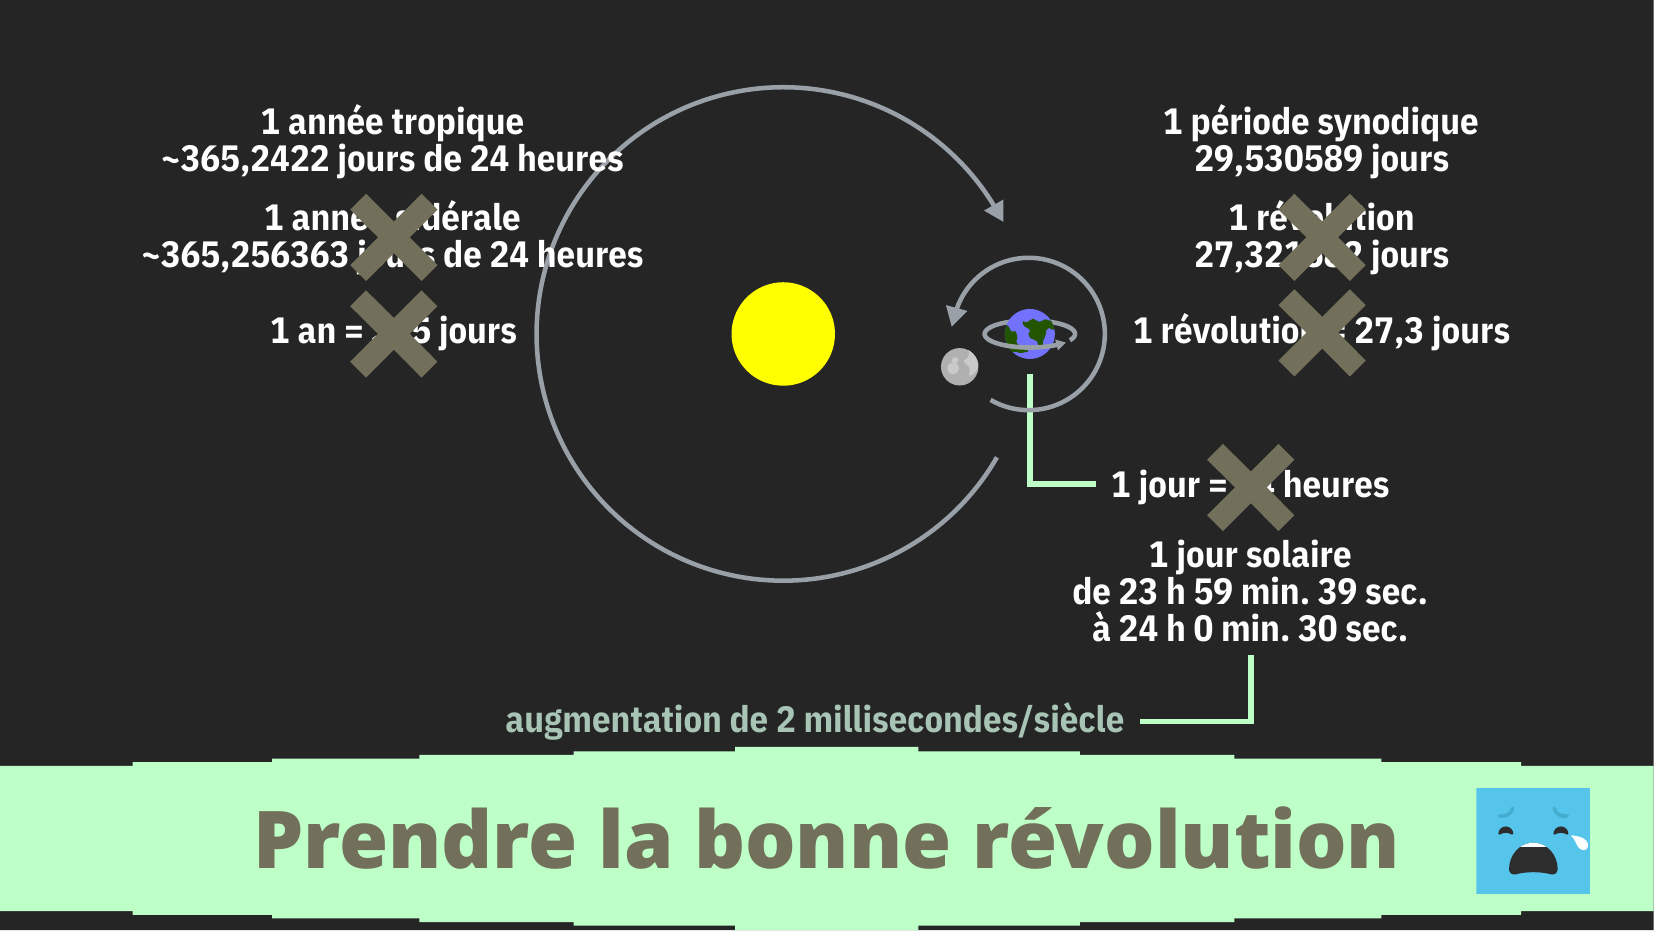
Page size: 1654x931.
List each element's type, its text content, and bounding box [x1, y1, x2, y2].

picture [143, 0, 1510, 741]
title Prendre la bonne révolution [54, 783, 1600, 892]
picture [1476, 787, 1591, 894]
